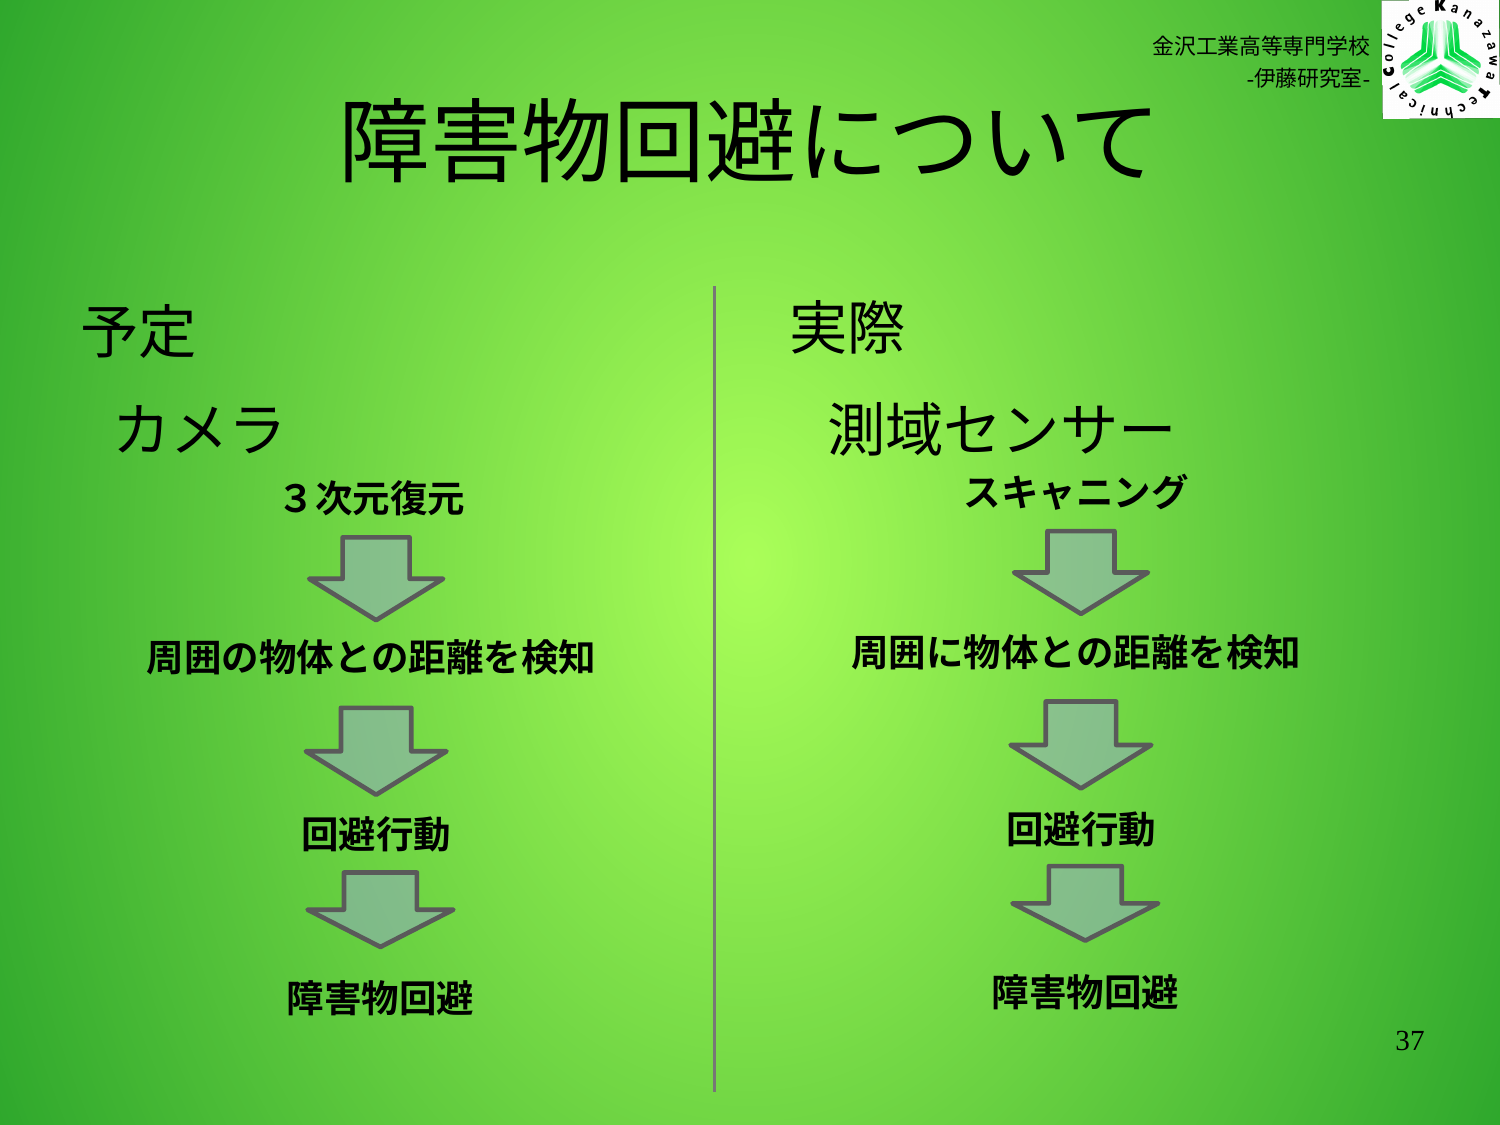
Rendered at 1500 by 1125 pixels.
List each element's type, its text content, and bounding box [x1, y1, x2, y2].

text_box 障害物回避 [973, 961, 1198, 1021]
text_box 周囲に物体との距離を検知 [836, 621, 1317, 682]
text_box 測域センサー [812, 385, 1174, 471]
text_box 周囲の物体との距離を検知 [130, 626, 613, 687]
text_box [309, 537, 444, 621]
text_box ３次元復元 [265, 468, 477, 528]
text_box [305, 707, 447, 795]
text_box 実際 [774, 284, 921, 369]
text_box 障害物回避 [268, 967, 493, 1028]
text_box [1010, 701, 1152, 789]
title 障害物回避について [75, 42, 1426, 229]
text_box 回避行動 [283, 803, 469, 864]
picture [1382, 0, 1500, 118]
text_box カメラ [97, 385, 273, 471]
text_box 回避行動 [988, 798, 1174, 859]
text_box 予定 [65, 287, 212, 373]
text_box [307, 872, 454, 947]
text_box [1014, 531, 1149, 614]
text_box スキャニング [958, 461, 1194, 522]
text_box [1012, 866, 1159, 941]
